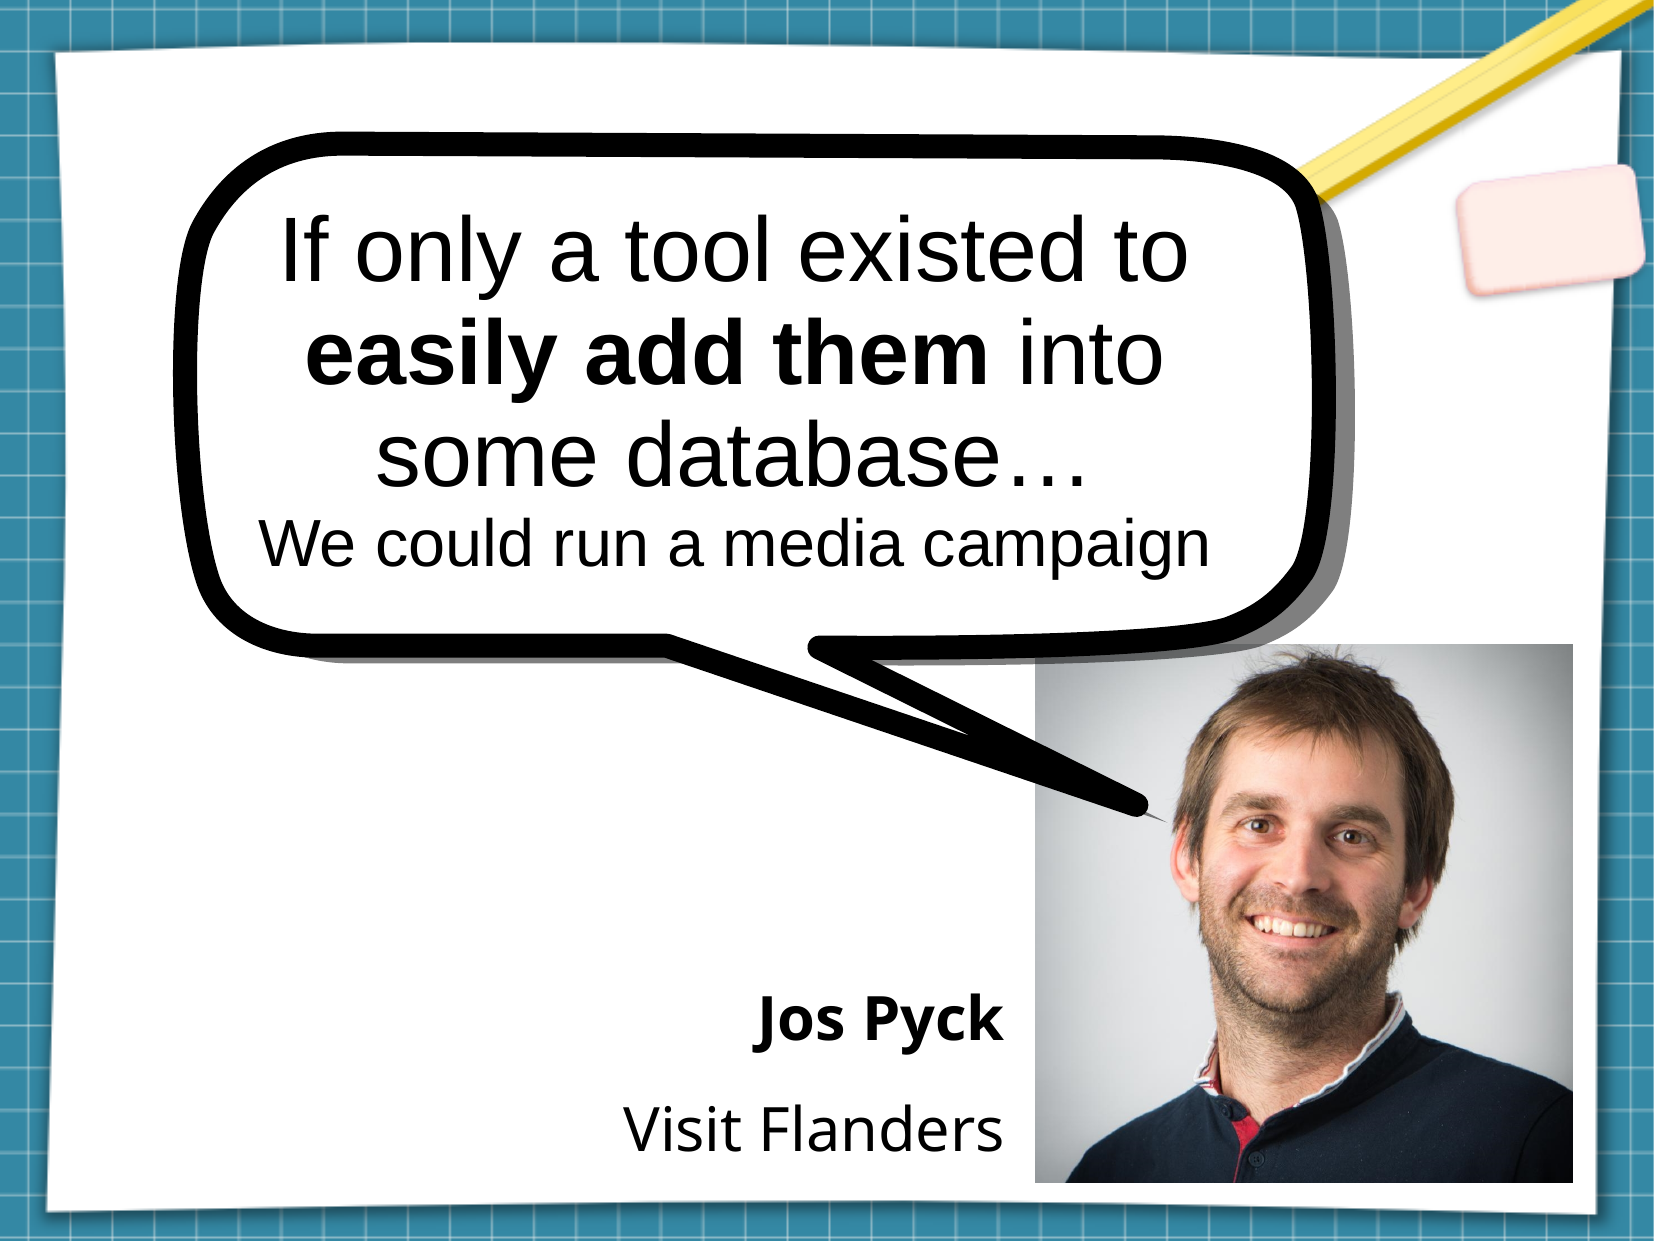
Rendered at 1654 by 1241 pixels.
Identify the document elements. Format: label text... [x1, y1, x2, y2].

list Jos Pyck Visit Flanders [82, 975, 1006, 1171]
title If only a tool existed to easily add them into some database… We could run a media campaign [195, 161, 1276, 619]
picture [0, 0, 1654, 1241]
